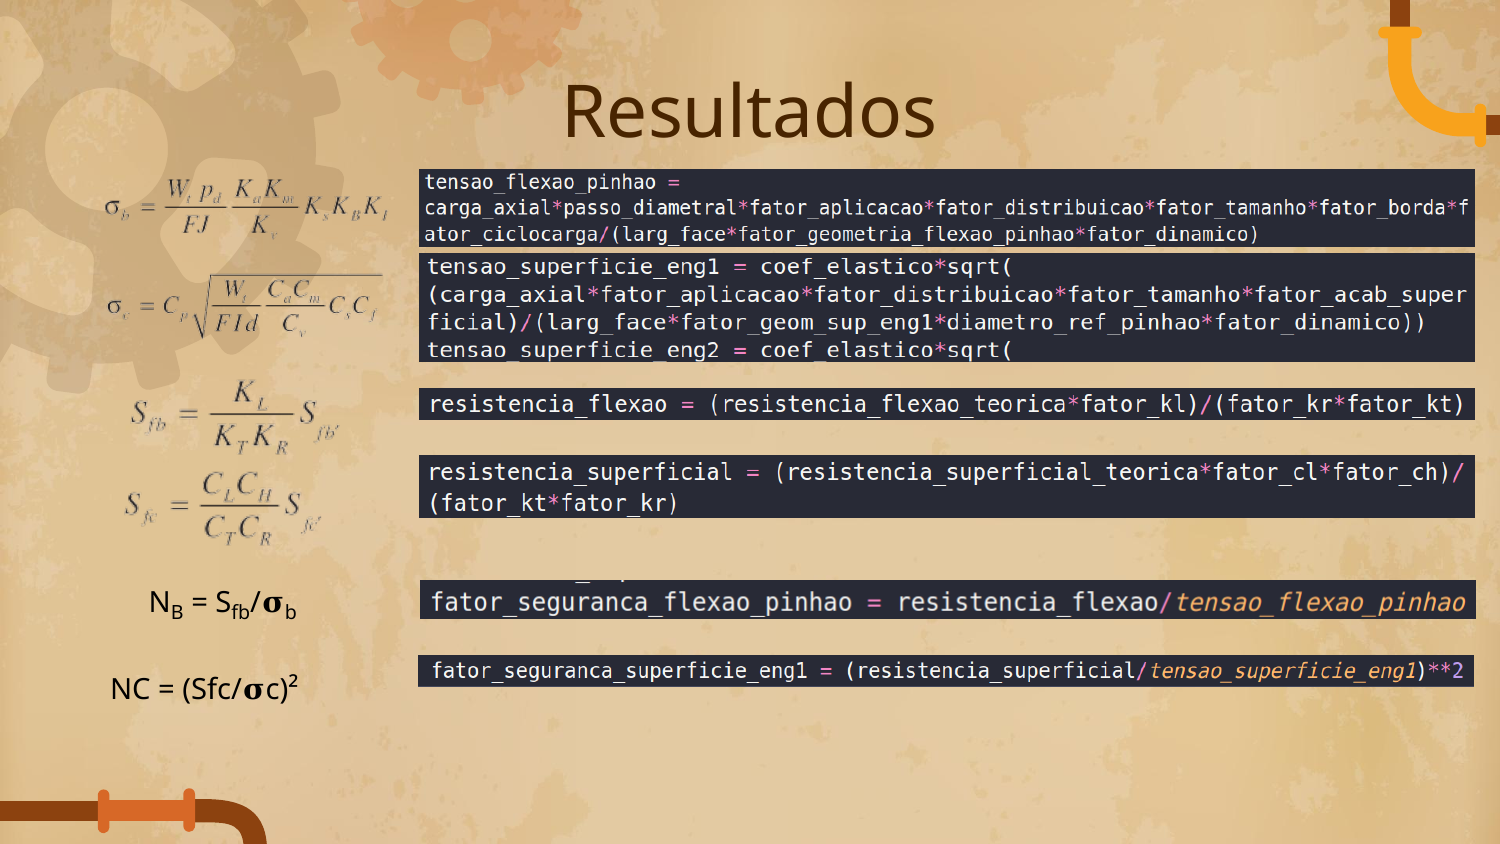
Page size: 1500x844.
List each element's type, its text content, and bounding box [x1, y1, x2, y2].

picture [90, 169, 403, 247]
text_box NB = Sfb/𝛔b [119, 568, 326, 634]
picture [419, 254, 1475, 362]
picture [419, 388, 1475, 420]
picture [99, 367, 356, 564]
picture [419, 169, 1475, 247]
picture [419, 456, 1475, 518]
text_box NC = (Sfc/𝛔c)² [94, 655, 354, 757]
picture [420, 580, 1476, 619]
picture [90, 269, 402, 347]
picture [418, 655, 1474, 687]
title Resultados [0, 49, 1500, 127]
